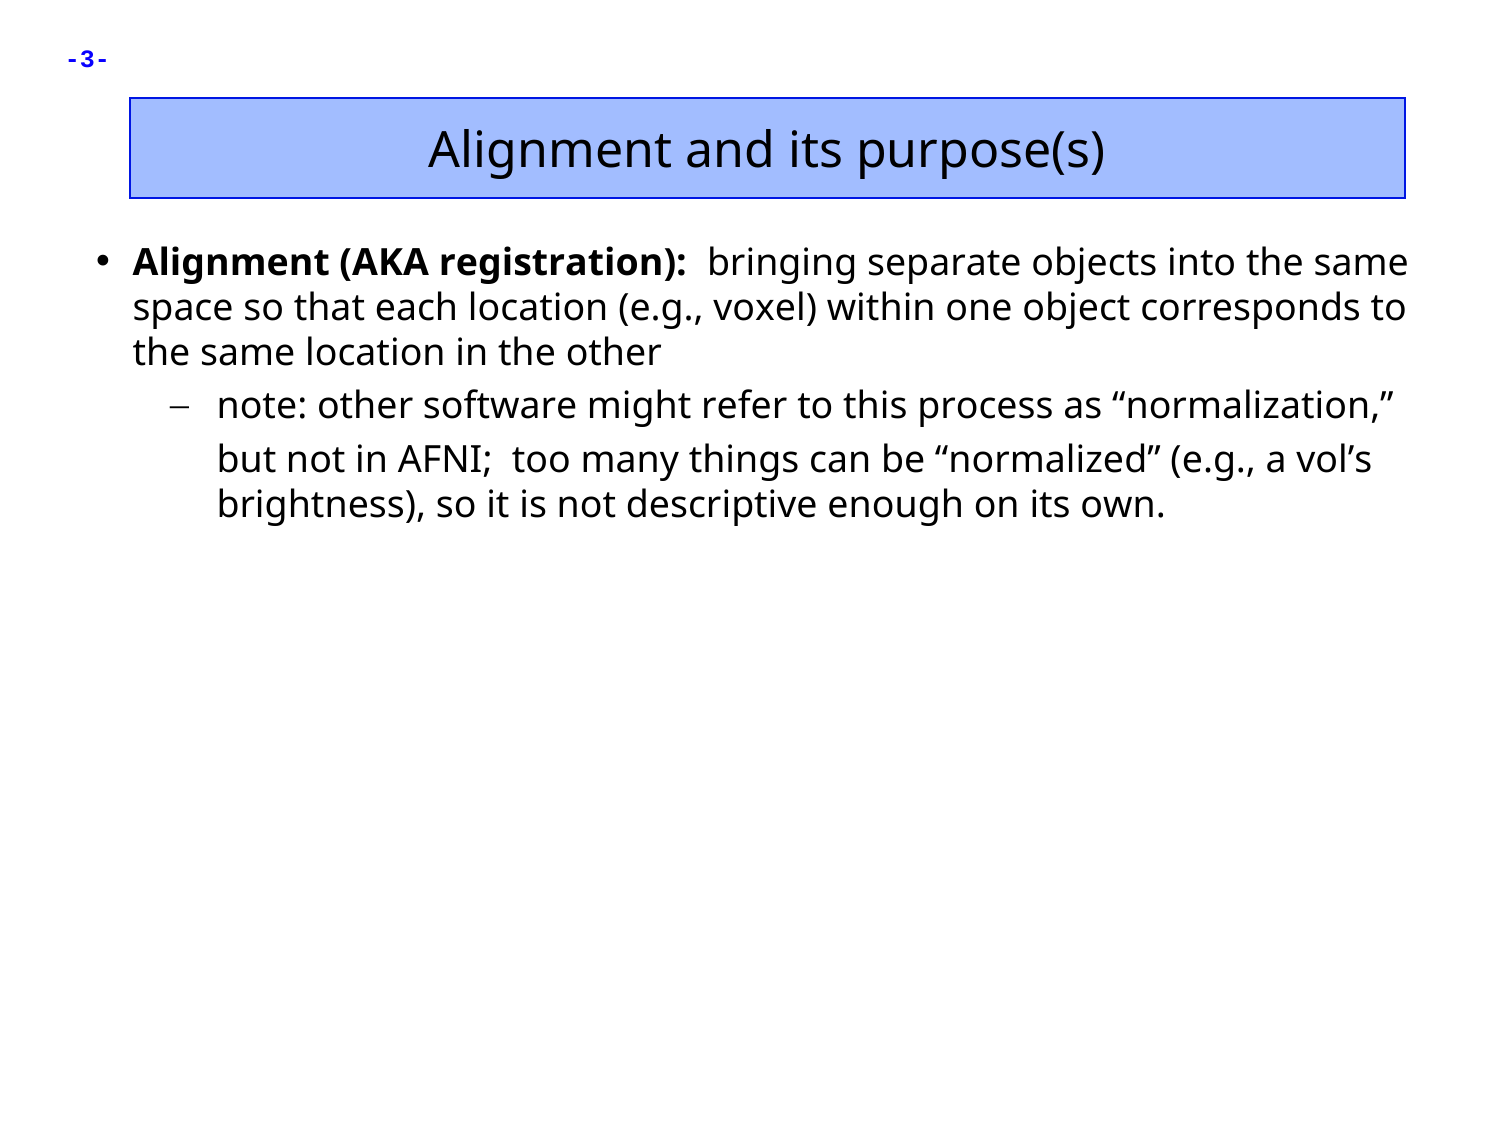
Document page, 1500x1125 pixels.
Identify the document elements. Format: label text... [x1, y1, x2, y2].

text_box Alignment (AKA registration): bringing separate objects into the same space so that each location (e.g., voxel) within one object corresponds to the same location in the other note: other software might refer to this process as “normalization,” but not in AFNI; too many things can be “normalized” (e.g., a vol’s brightness), so it is not descriptive enough on its own. [80, 230, 1440, 1068]
text_box Alignment and its purpose(s) [130, 98, 1405, 198]
